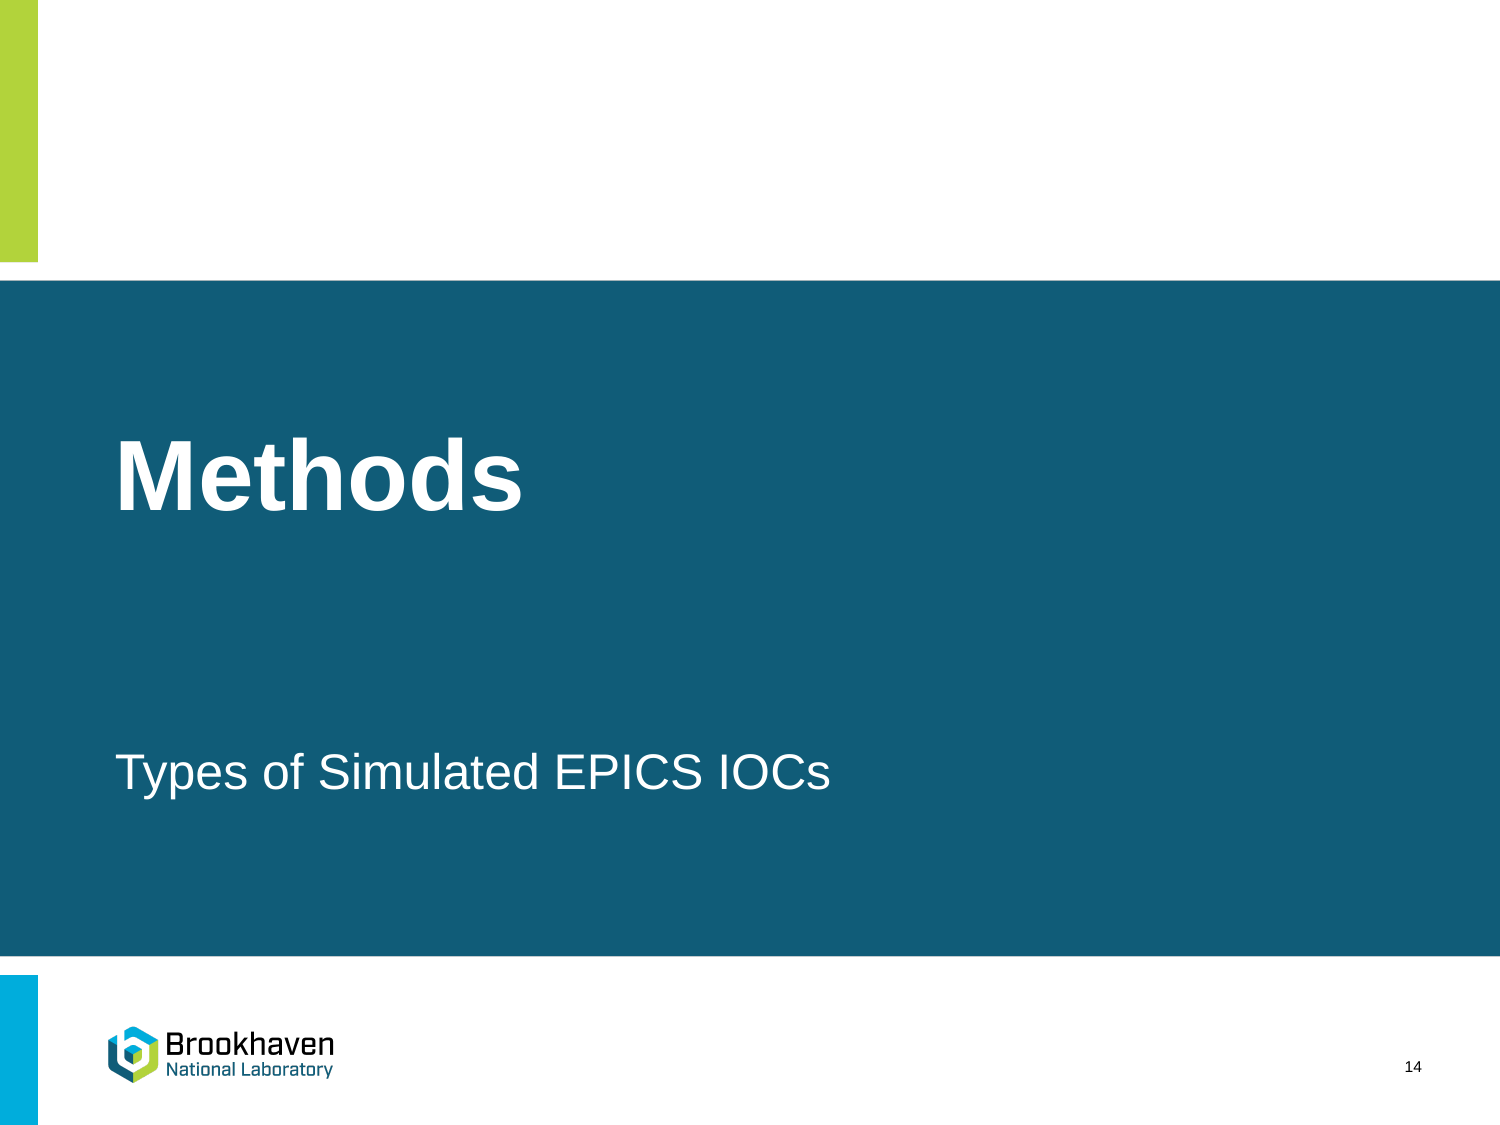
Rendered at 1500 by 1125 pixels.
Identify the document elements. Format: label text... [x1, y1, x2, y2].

list Types of Simulated EPICS IOCs [100, 738, 1372, 946]
slide_number <number> [1376, 1036, 1430, 1097]
title Methods [100, 416, 1372, 737]
picture [0, 0, 1500, 1125]
